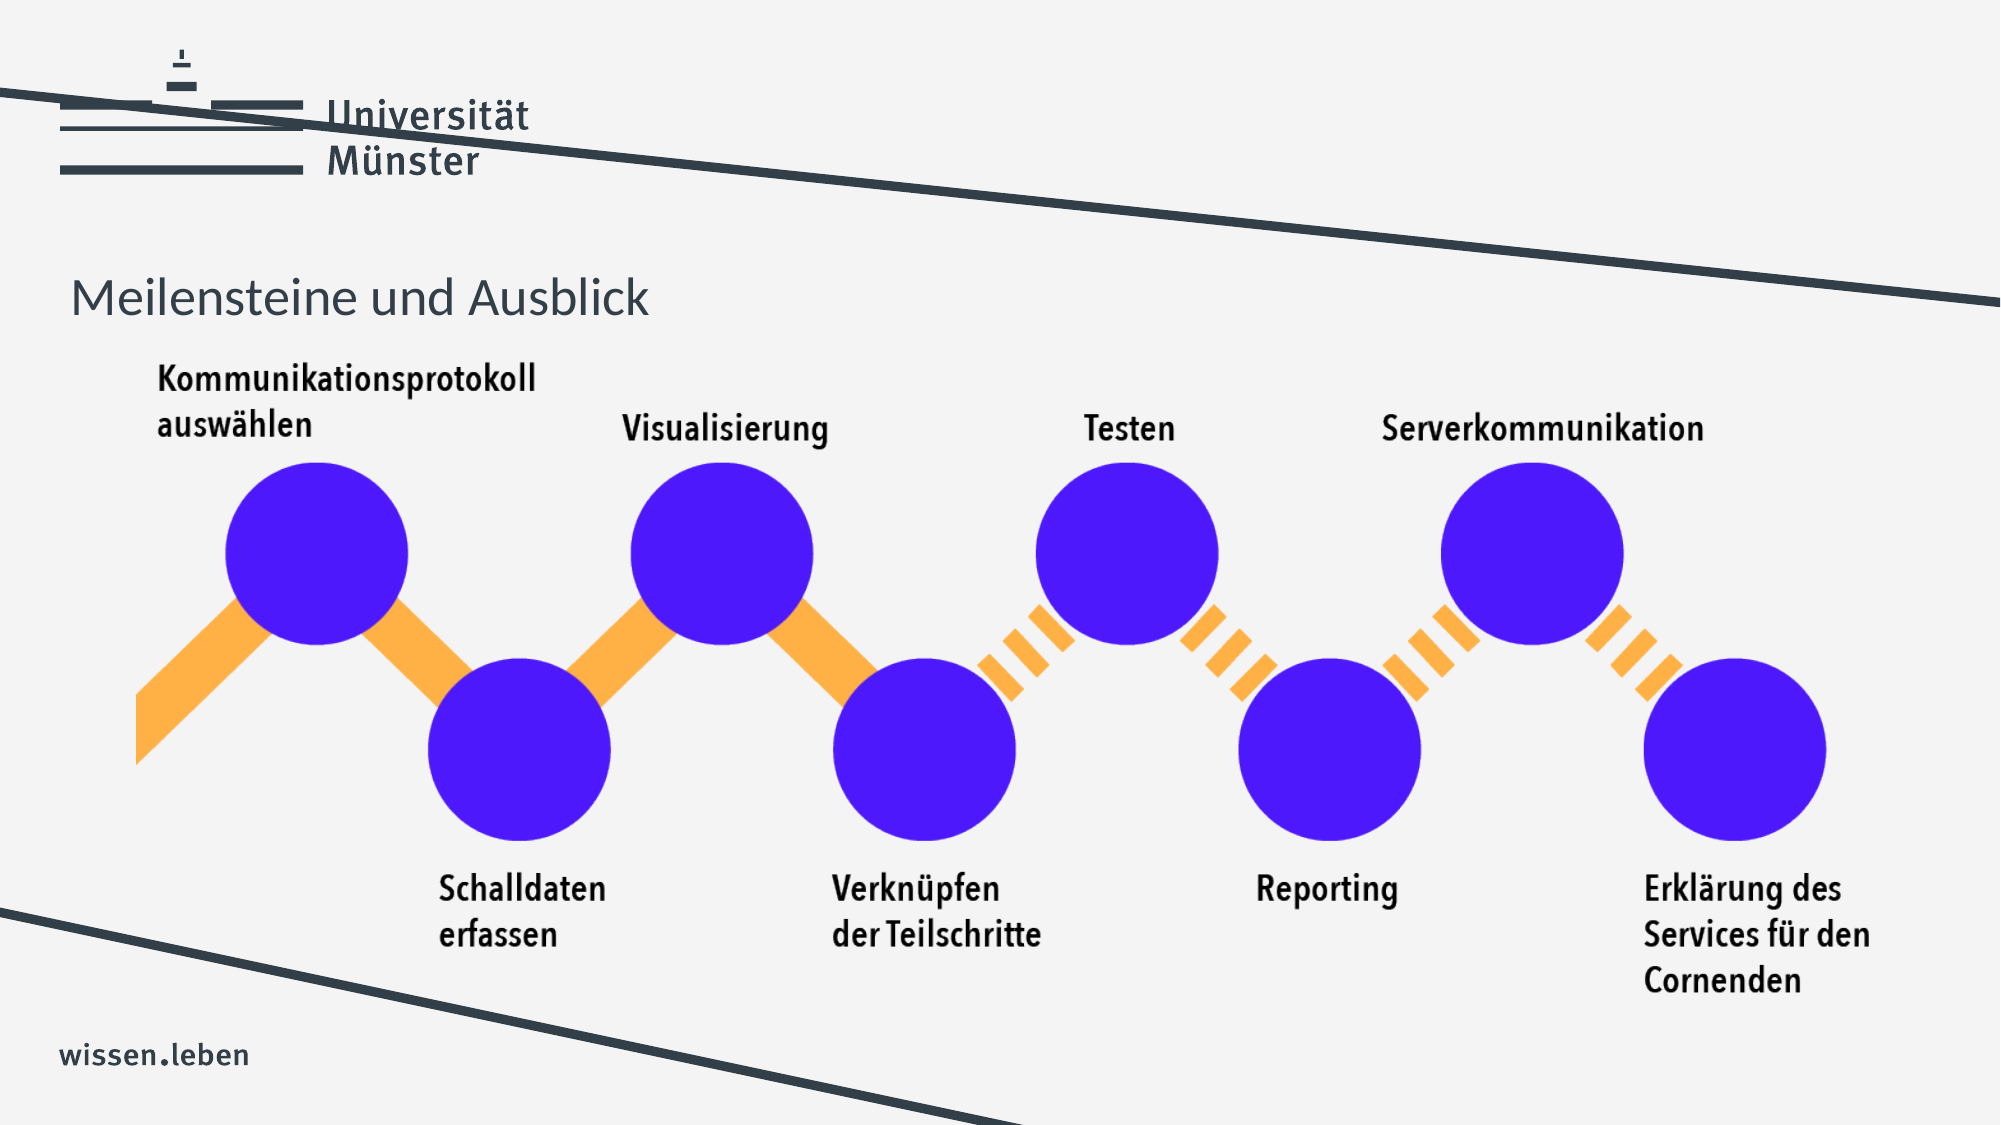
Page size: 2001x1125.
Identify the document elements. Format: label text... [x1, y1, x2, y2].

text_box Meilensteine und Ausblick [55, 253, 136, 335]
picture [136, 163, 1896, 1125]
